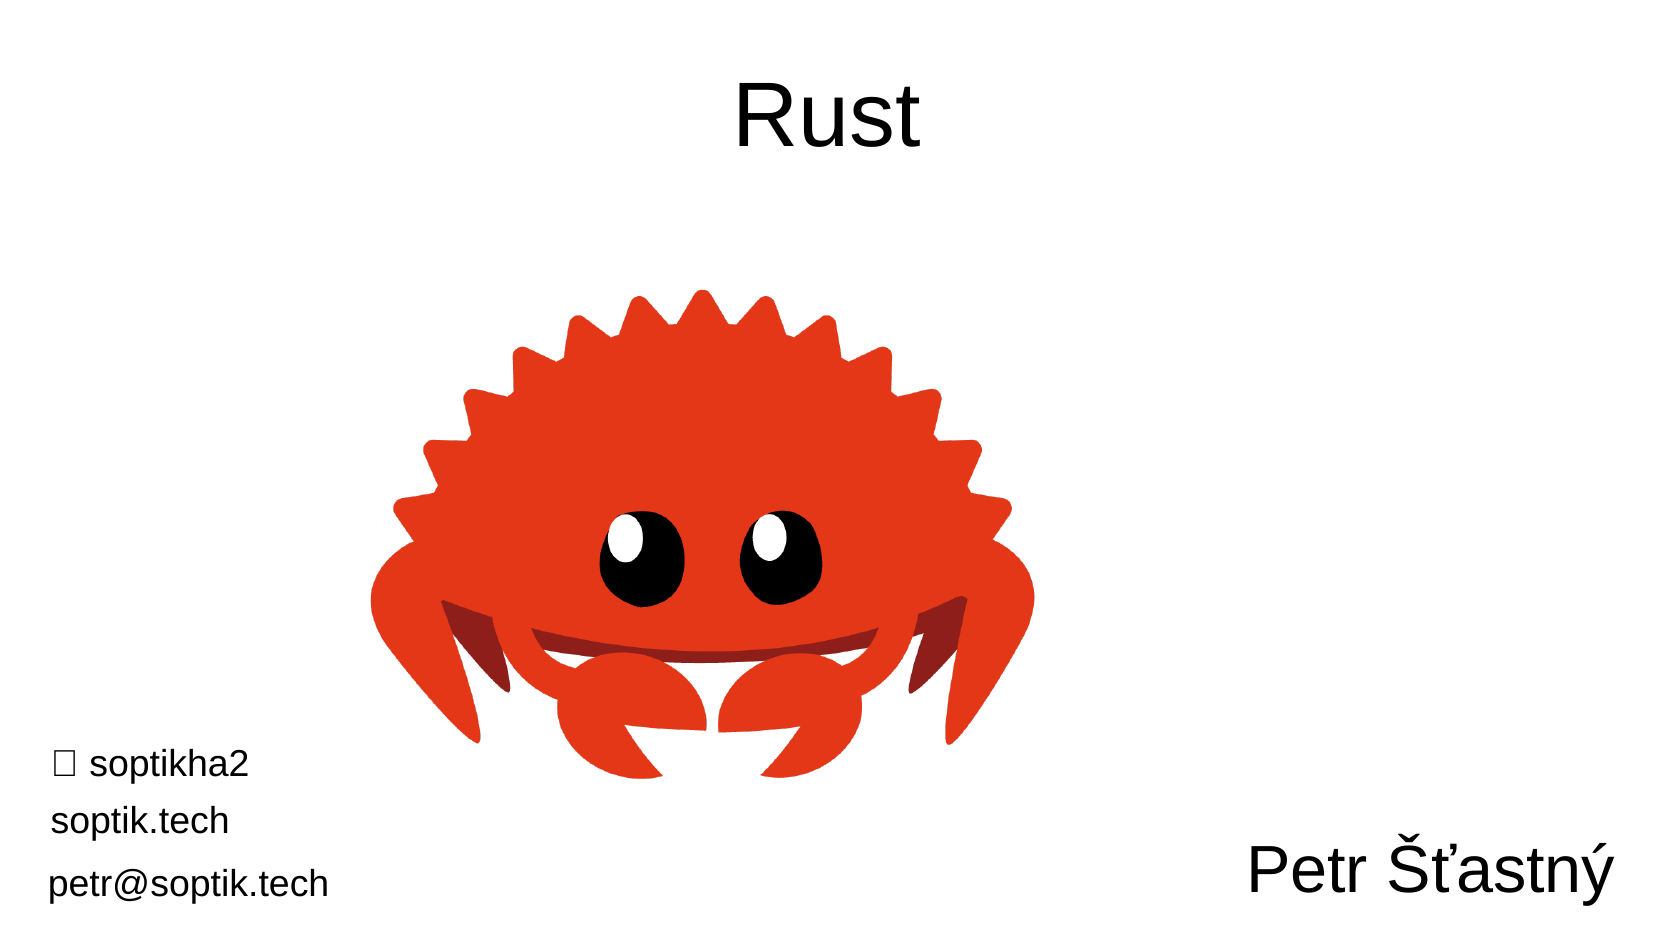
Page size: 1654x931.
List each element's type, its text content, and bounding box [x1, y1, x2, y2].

text_box petr@soptik.tech [33, 855, 379, 931]
picture [330, 264, 1081, 826]
title Rust [82, 37, 1571, 193]
text_box soptik.tech [35, 792, 306, 849]
text_box  soptikha2 [35, 735, 306, 792]
subtitle Petr Šťastný [686, 600, 1654, 931]
